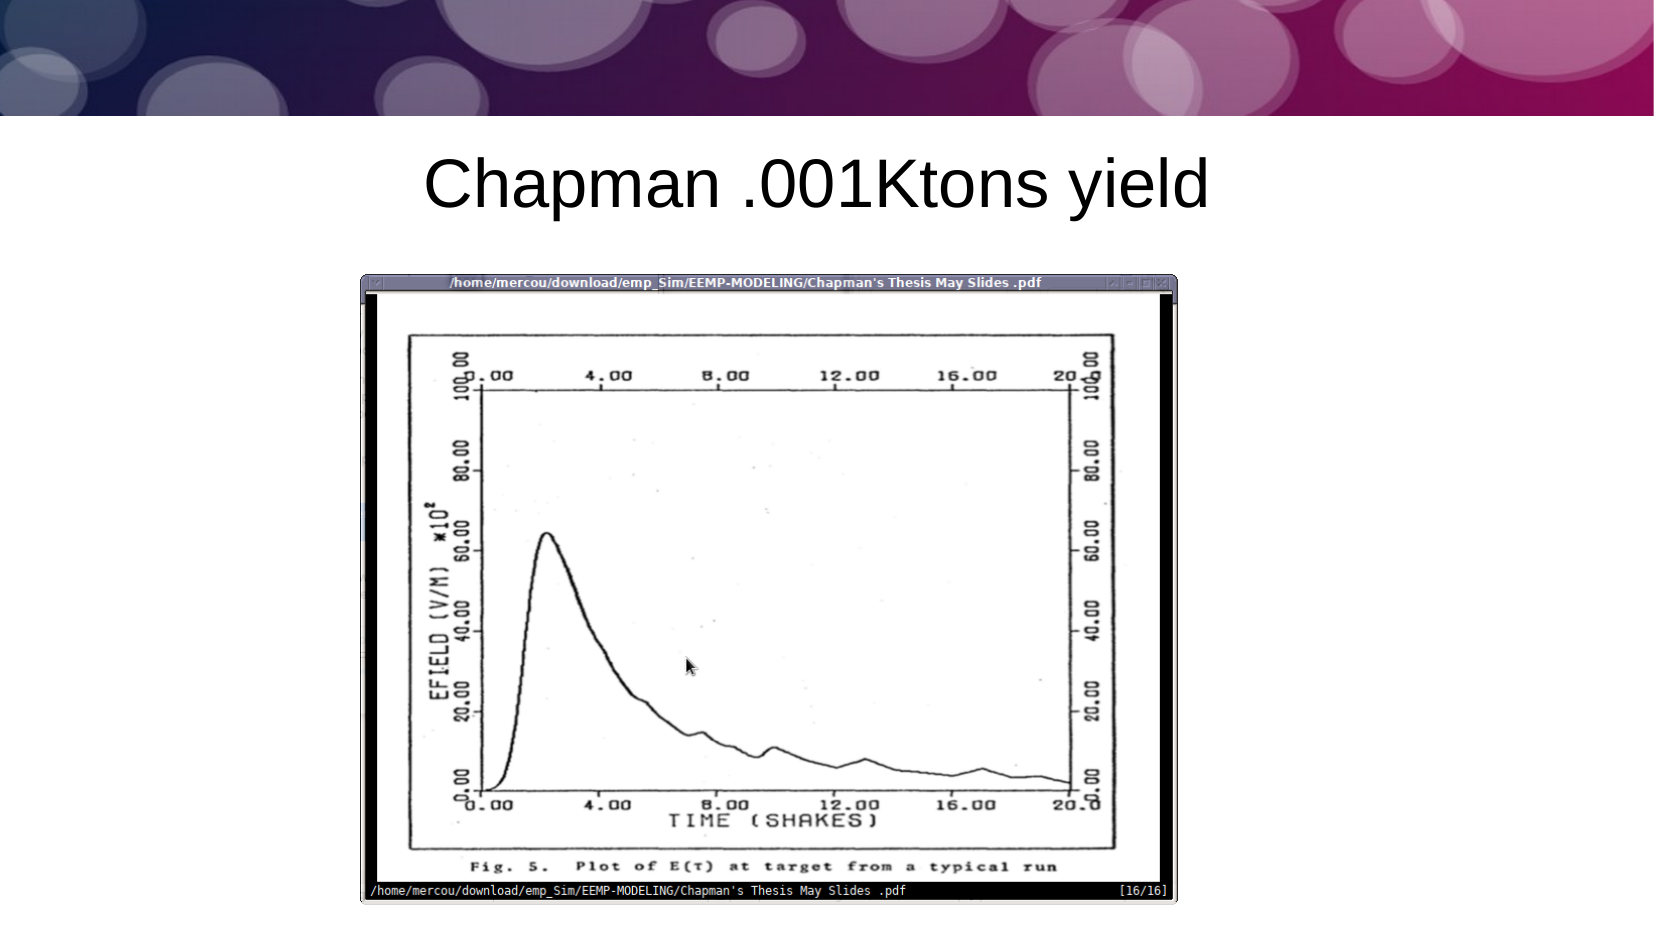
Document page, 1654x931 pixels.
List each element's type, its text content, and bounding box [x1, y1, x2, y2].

picture [360, 274, 1178, 905]
title Chapman .001Ktons yield [82, 119, 1571, 249]
picture [0, 0, 1654, 116]
